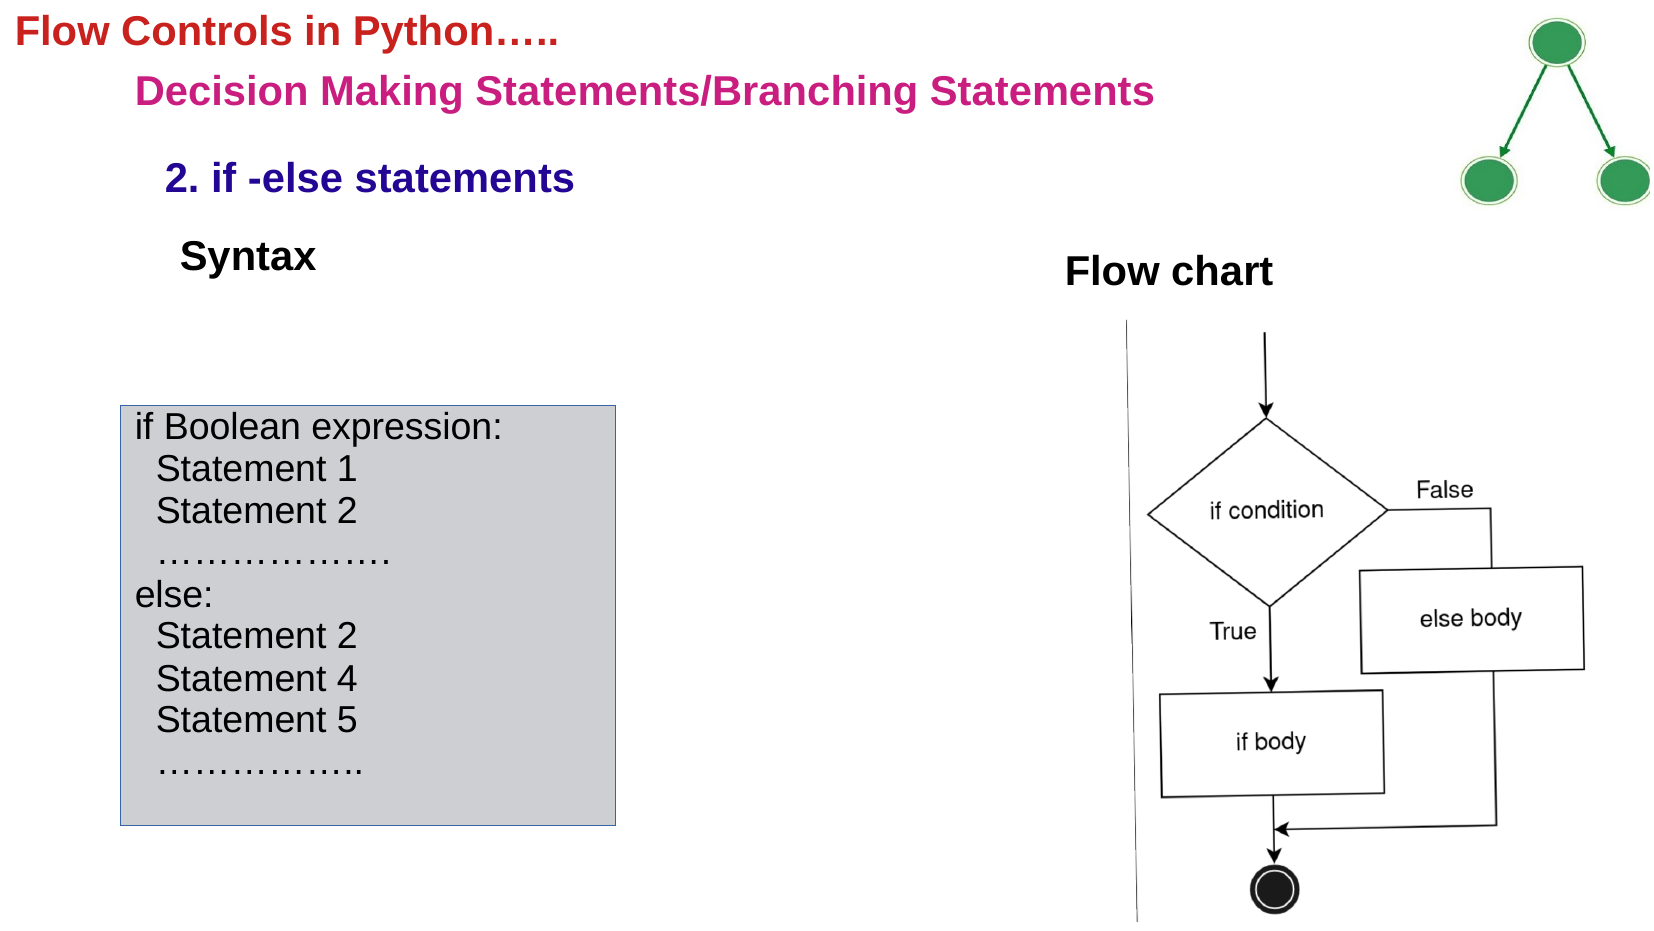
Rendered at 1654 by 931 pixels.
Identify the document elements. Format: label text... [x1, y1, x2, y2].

text_box 2. if -else statements [150, 147, 766, 211]
picture [1454, 15, 1651, 211]
text_box Syntax [165, 225, 571, 287]
picture [1125, 310, 1611, 922]
text_box if Boolean expression: Statement 1 Statement 2 ………………. else: Statement 2 Statement 4 Statement 5 …………….. [120, 405, 616, 826]
text_box Flow chart [1050, 240, 1456, 302]
text_box Flow Controls in Python….. [0, 0, 871, 62]
text_box Decision Making Statements/Branching Statements [120, 60, 1201, 136]
